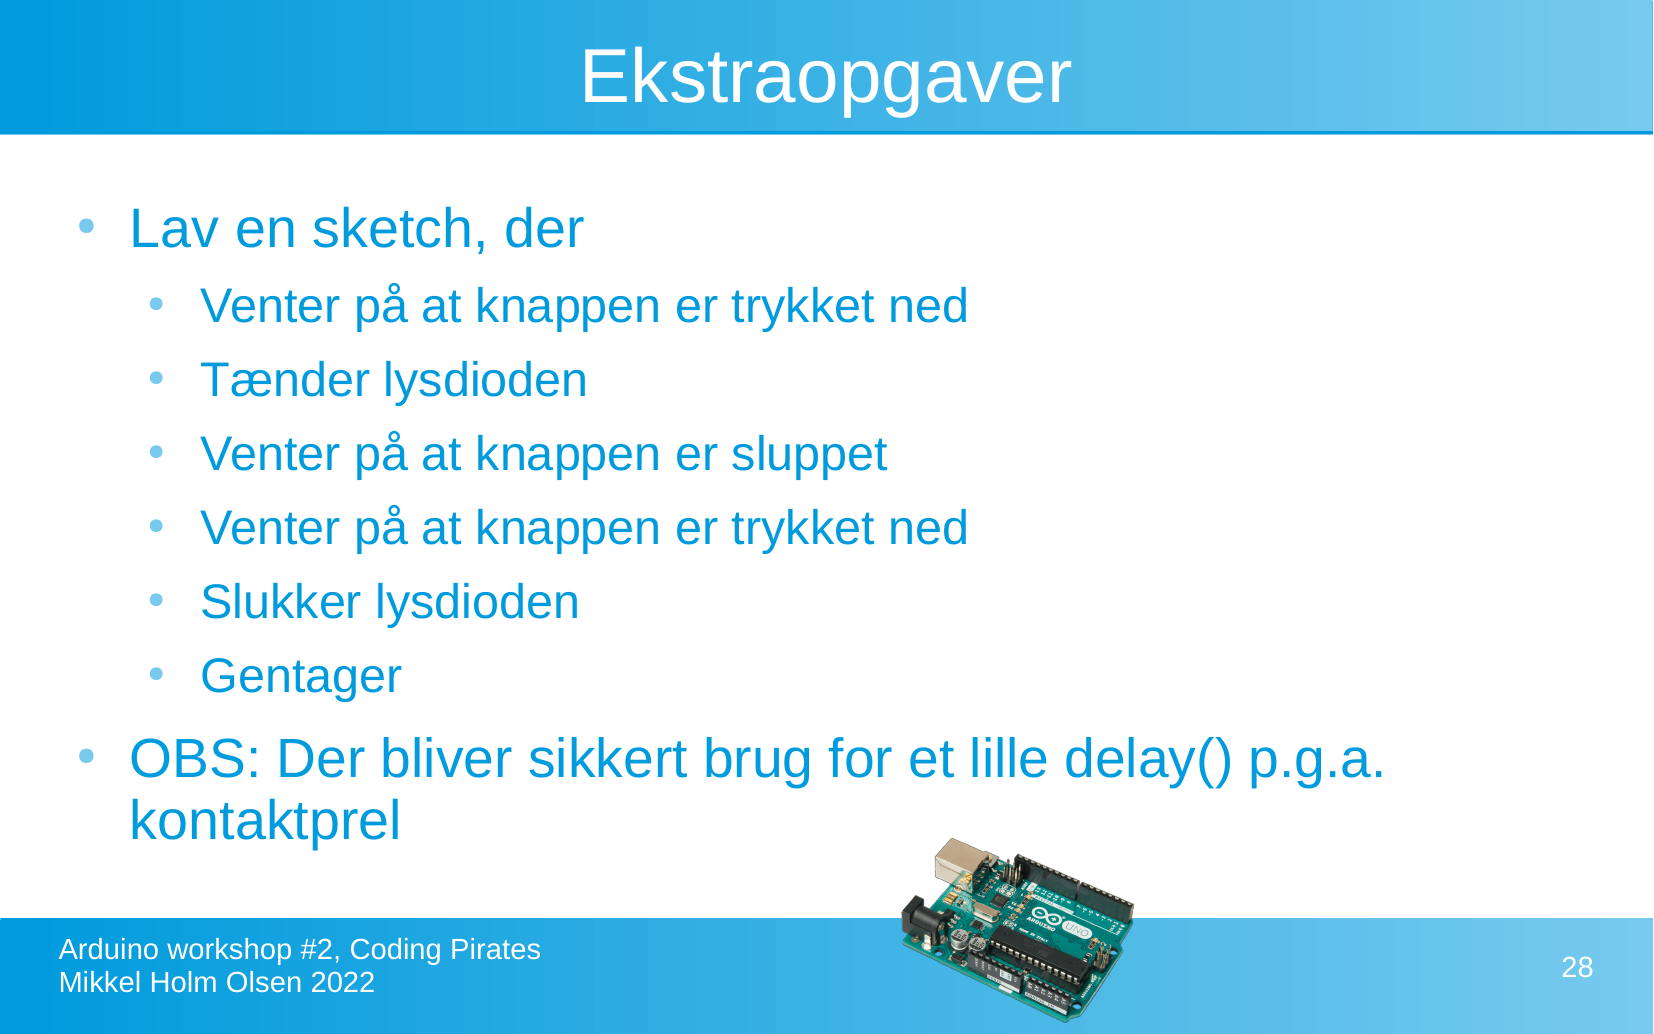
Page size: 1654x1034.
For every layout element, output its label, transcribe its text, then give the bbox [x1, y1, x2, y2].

list Lav en sketch, der Venter på at knappen er trykket ned Tænder lysdioden Venter på at knappen er sluppet Venter på at knappen er trykket ned Slukker lysdioden Gentager OBS: Der bliver sikkert brug for et lille delay() p.g.a. kontaktprel [58, 196, 1594, 854]
picture [900, 854, 1138, 1024]
title Ekstraopgaver [58, 32, 1594, 120]
